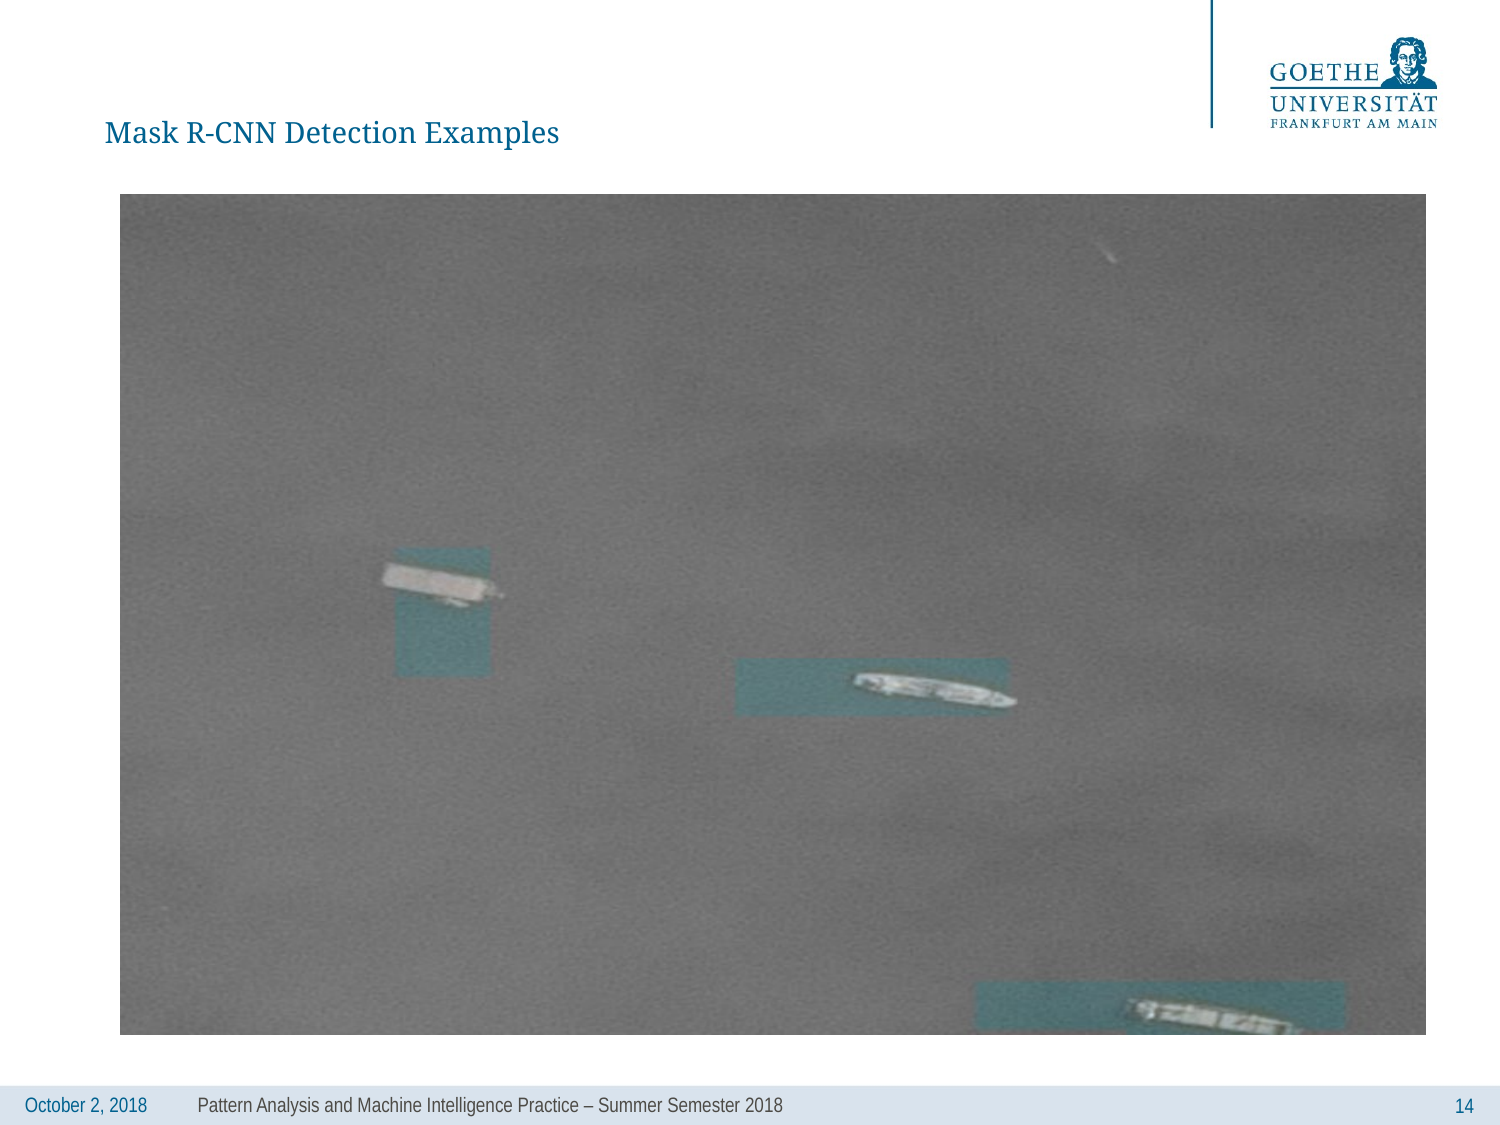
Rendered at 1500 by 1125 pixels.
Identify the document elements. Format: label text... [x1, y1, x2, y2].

picture [0, 0, 1500, 1125]
text_box Mask R-CNN Detection Examples [104, 19, 1187, 149]
text_box Pattern Analysis and Machine Intelligence Practice – Summer Semester 2018 [183, 1091, 1341, 1120]
text_box <number> [1417, 1092, 1474, 1122]
